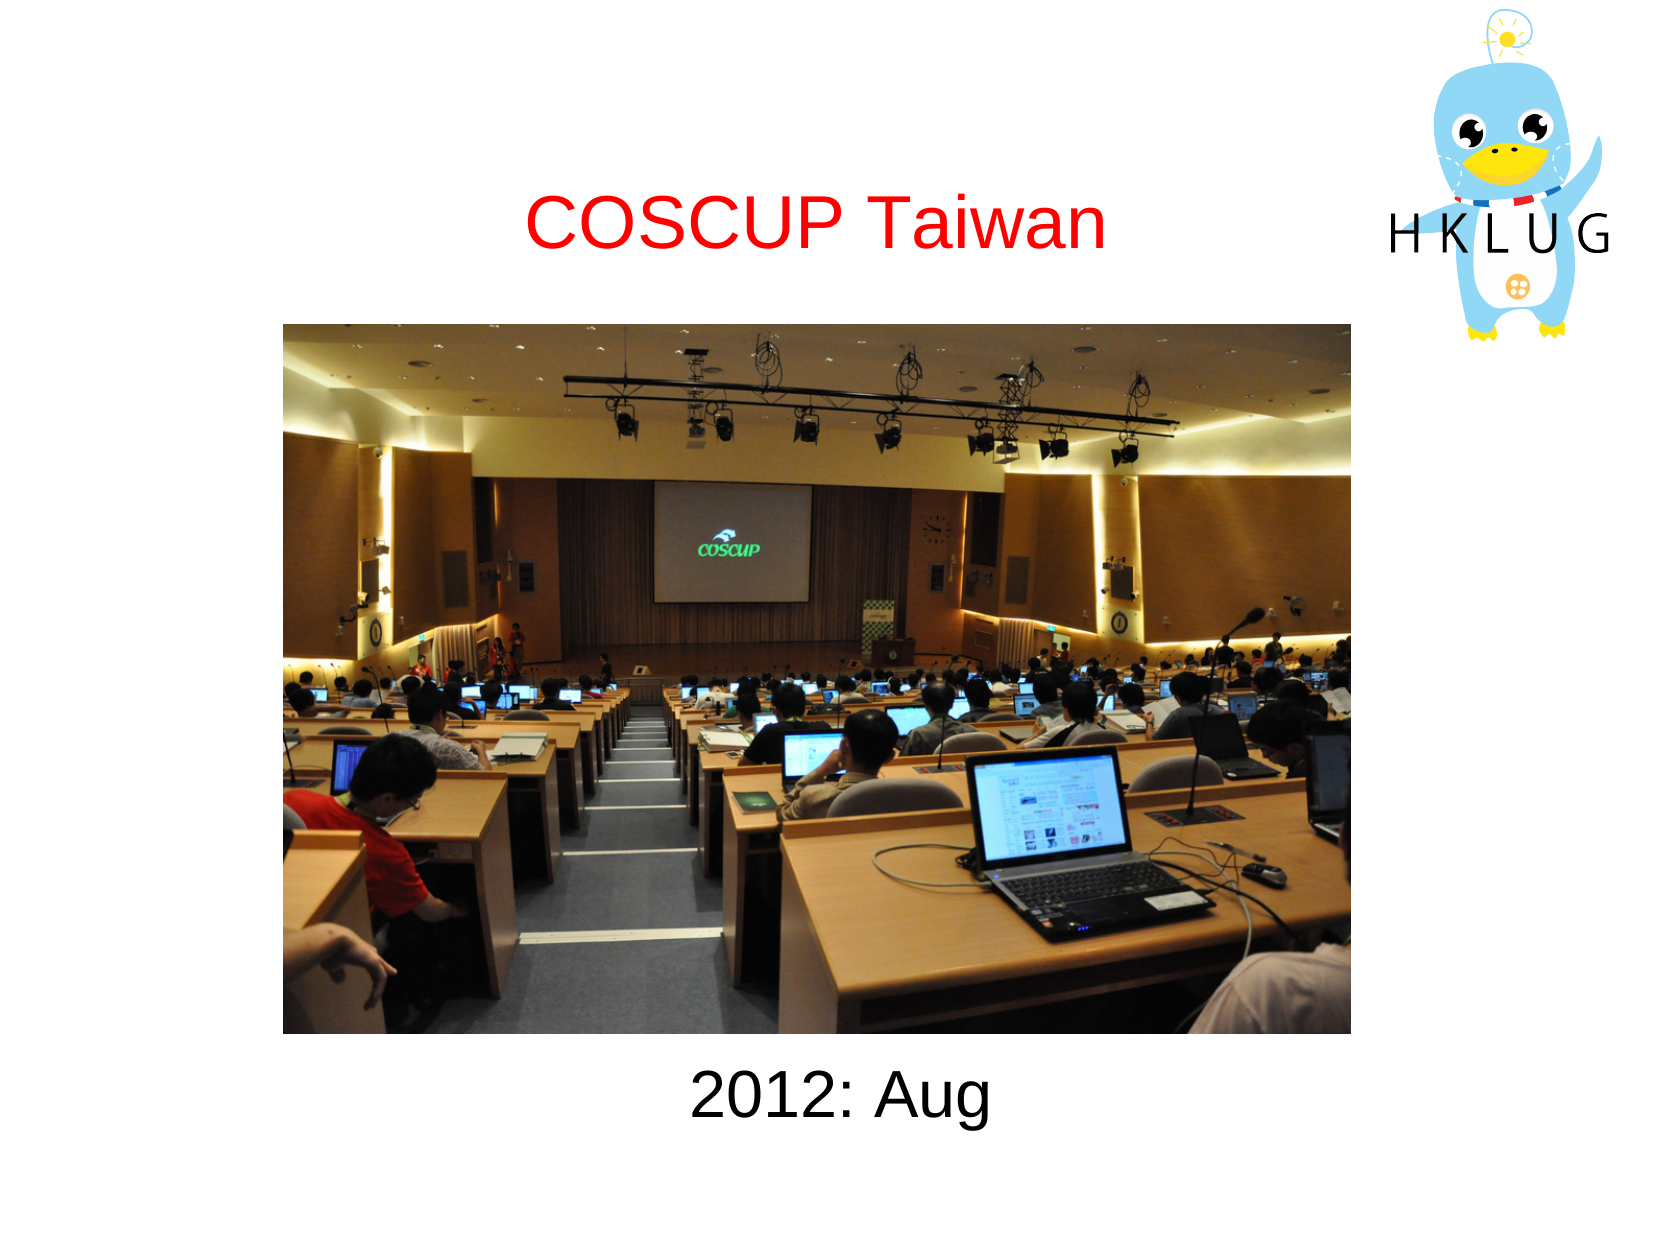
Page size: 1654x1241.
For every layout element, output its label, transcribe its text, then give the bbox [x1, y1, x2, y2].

text_box 2012: Aug [107, 1057, 1575, 1139]
picture [283, 324, 1351, 1034]
text_box COSCUP Taiwan [68, 129, 1565, 308]
picture [1370, 0, 1651, 355]
